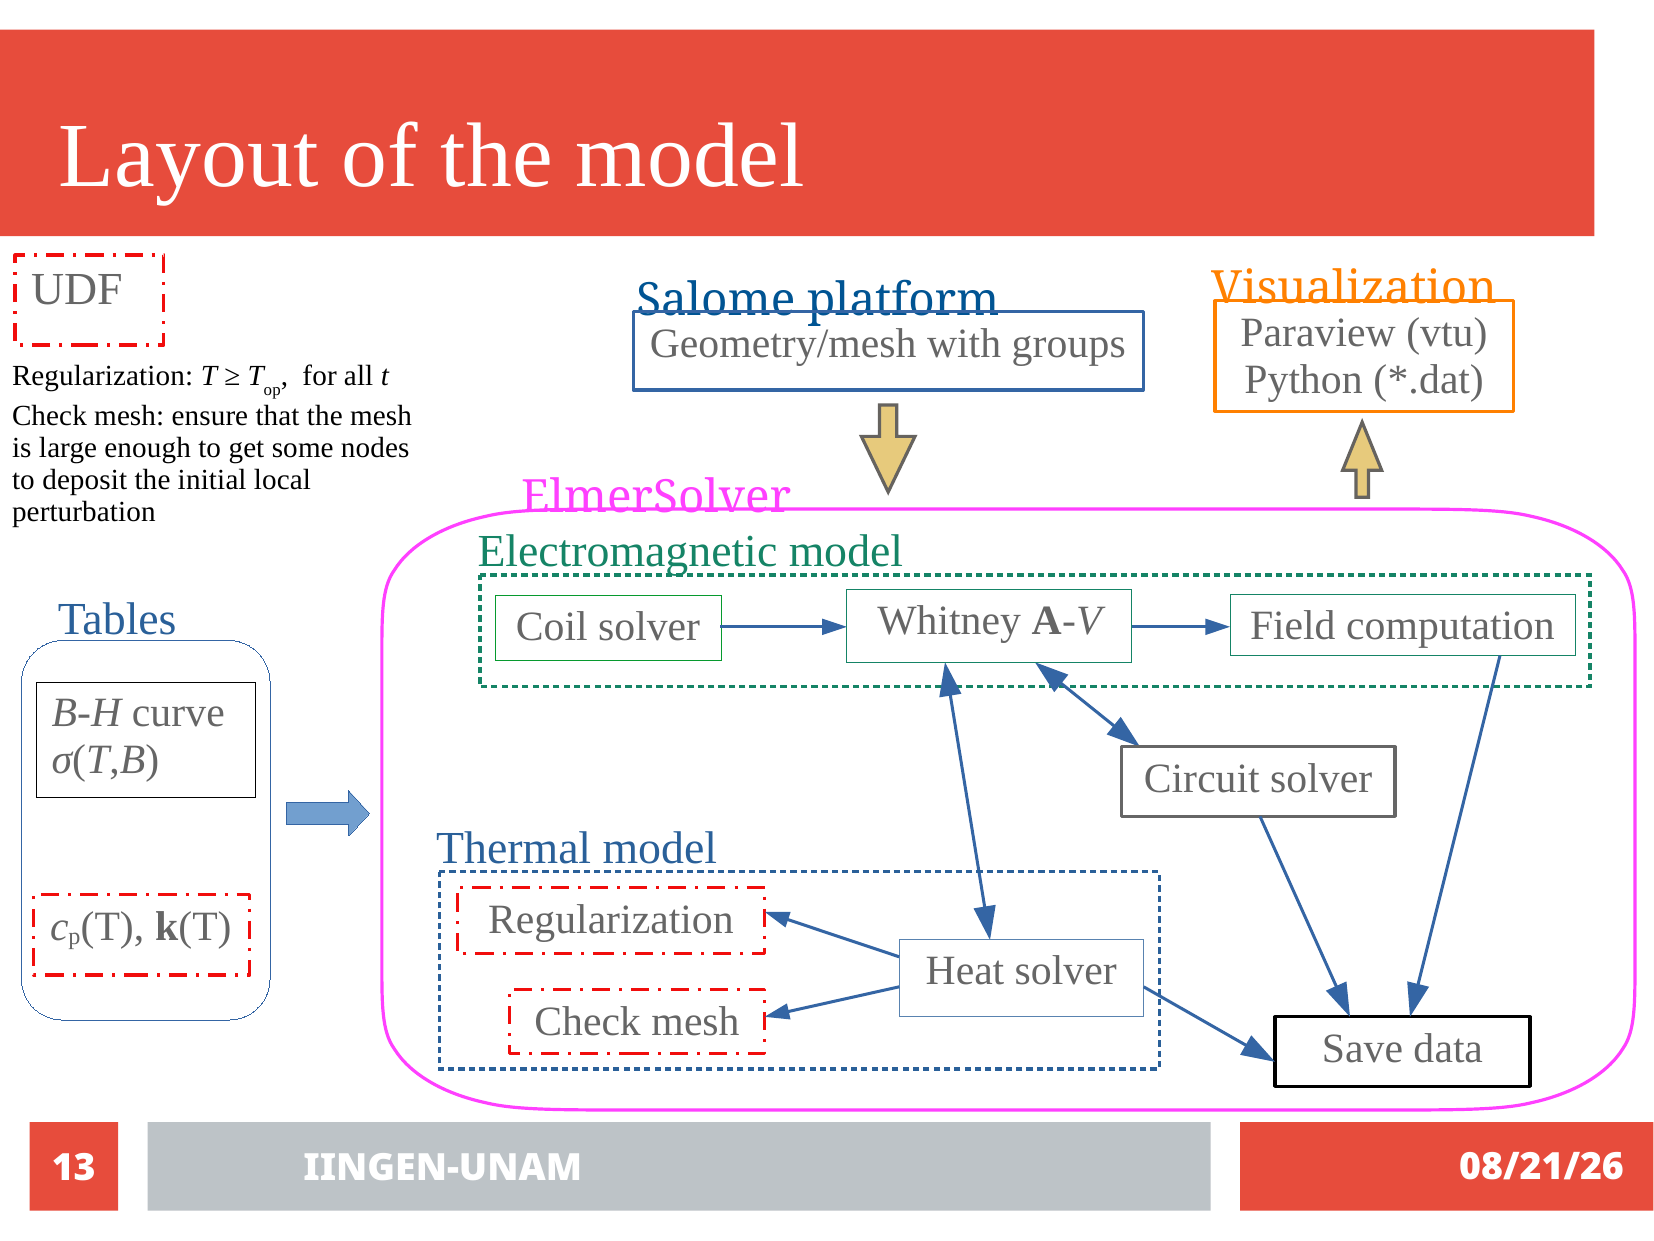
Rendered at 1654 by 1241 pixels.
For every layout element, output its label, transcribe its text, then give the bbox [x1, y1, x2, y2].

text_box Salome platform [636, 266, 971, 310]
text_box Coil solver [495, 595, 722, 661]
text_box [865, 407, 911, 486]
text_box Geometry/mesh with groups [633, 311, 1144, 391]
text_box [286, 790, 370, 836]
text_box Check mesh [509, 989, 765, 1054]
text_box Tables [43, 586, 209, 652]
text_box UDF [15, 255, 164, 346]
text_box Heat solver [899, 939, 1144, 1017]
text_box Electromagnetic model [442, 518, 938, 588]
text_box Regularization: T ≥ Top, for all t Check mesh: ensure that the mesh is large enough to get some nodes to deposit the initial local perturbation [0, 352, 439, 536]
text_box Whitney A-V [846, 589, 1132, 663]
text_box Paraview (vtu) Python (*.dat) [1215, 300, 1514, 412]
text_box Visualization [1210, 254, 1495, 301]
text_box cp(T), k(T) [33, 894, 250, 976]
text_box Thermal model [394, 815, 759, 888]
text_box [1346, 429, 1378, 495]
text_box Circuit solver [1121, 746, 1396, 817]
title Layout of the model [59, 59, 1595, 207]
text_box B-H curve σ(T,B) [36, 682, 256, 798]
text_box Regularization [457, 887, 765, 954]
text_box Save data [1275, 1016, 1531, 1087]
text_box Field computation [1230, 594, 1576, 656]
text_box ElmerSolver [520, 463, 768, 509]
